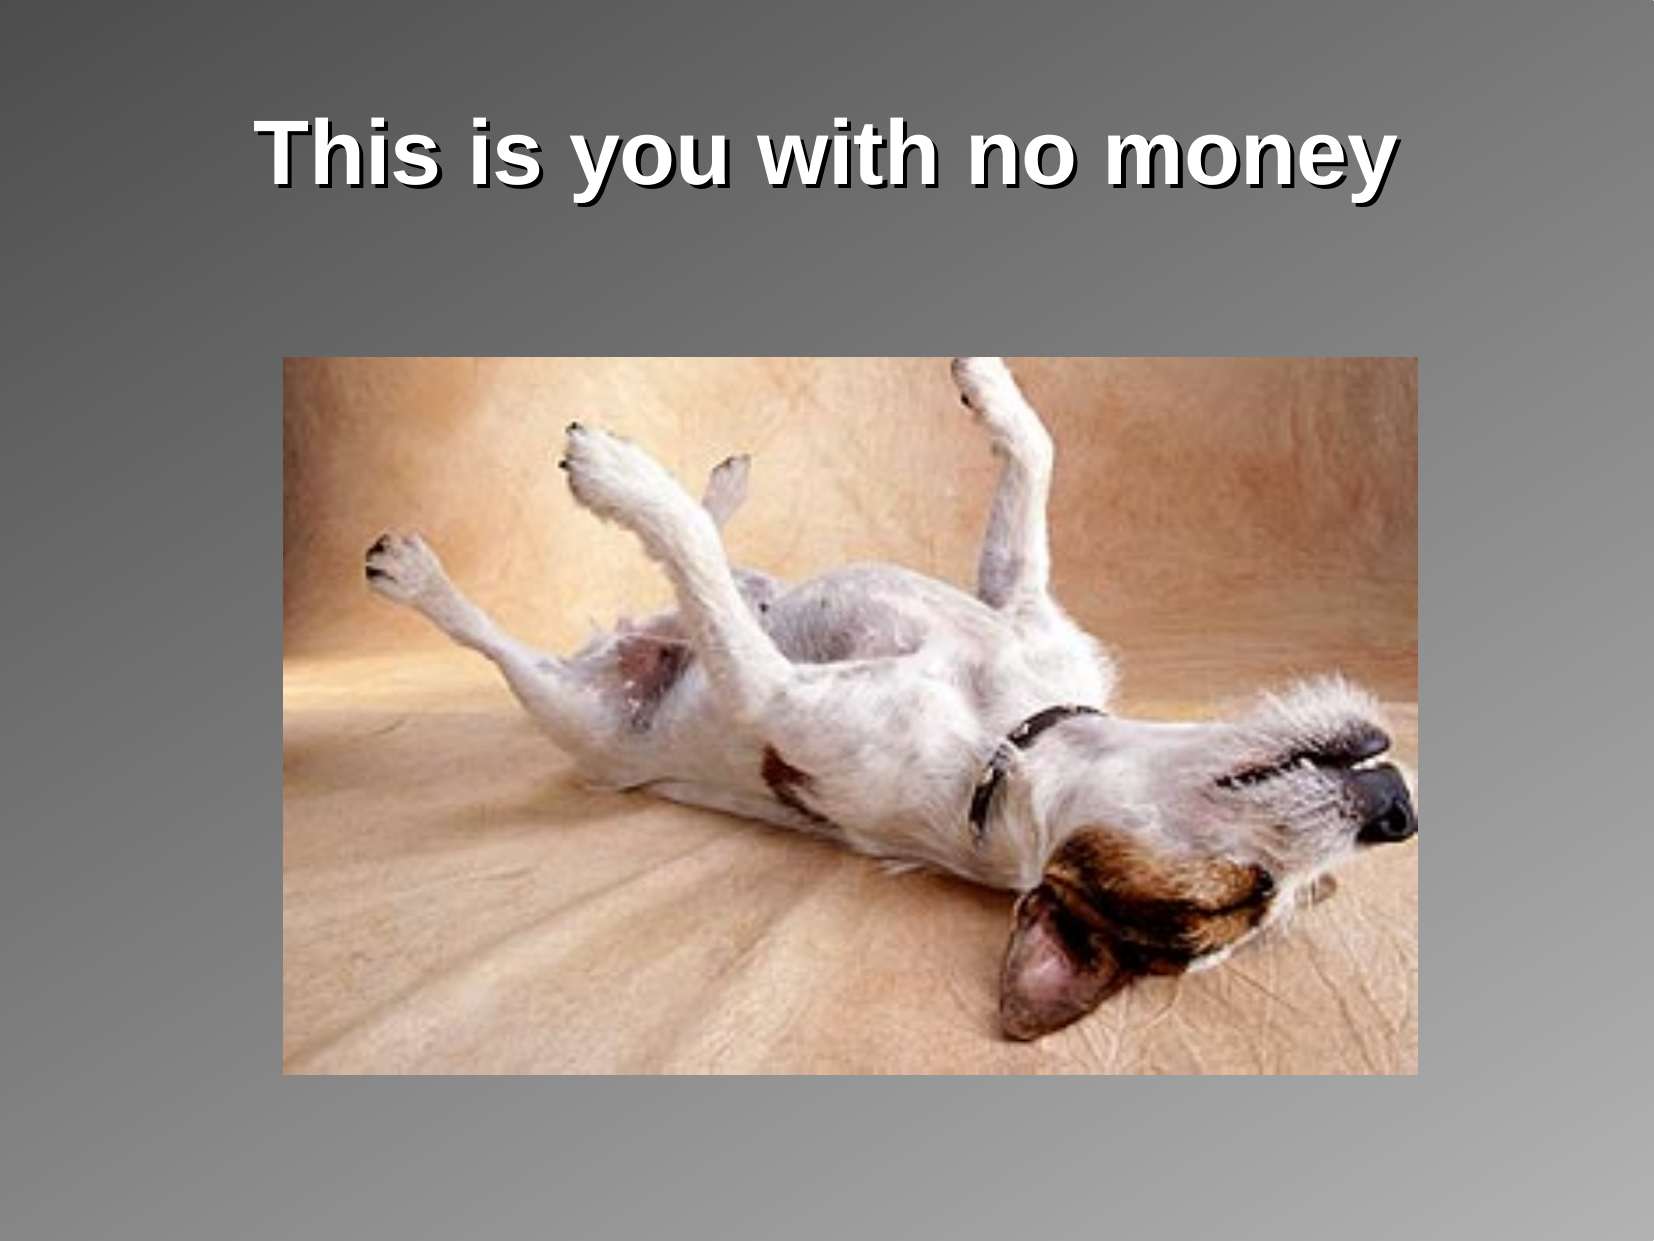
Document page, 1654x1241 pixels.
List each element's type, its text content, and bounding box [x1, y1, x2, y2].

title This is you with no money [82, 49, 1571, 257]
picture [283, 357, 1418, 1075]
